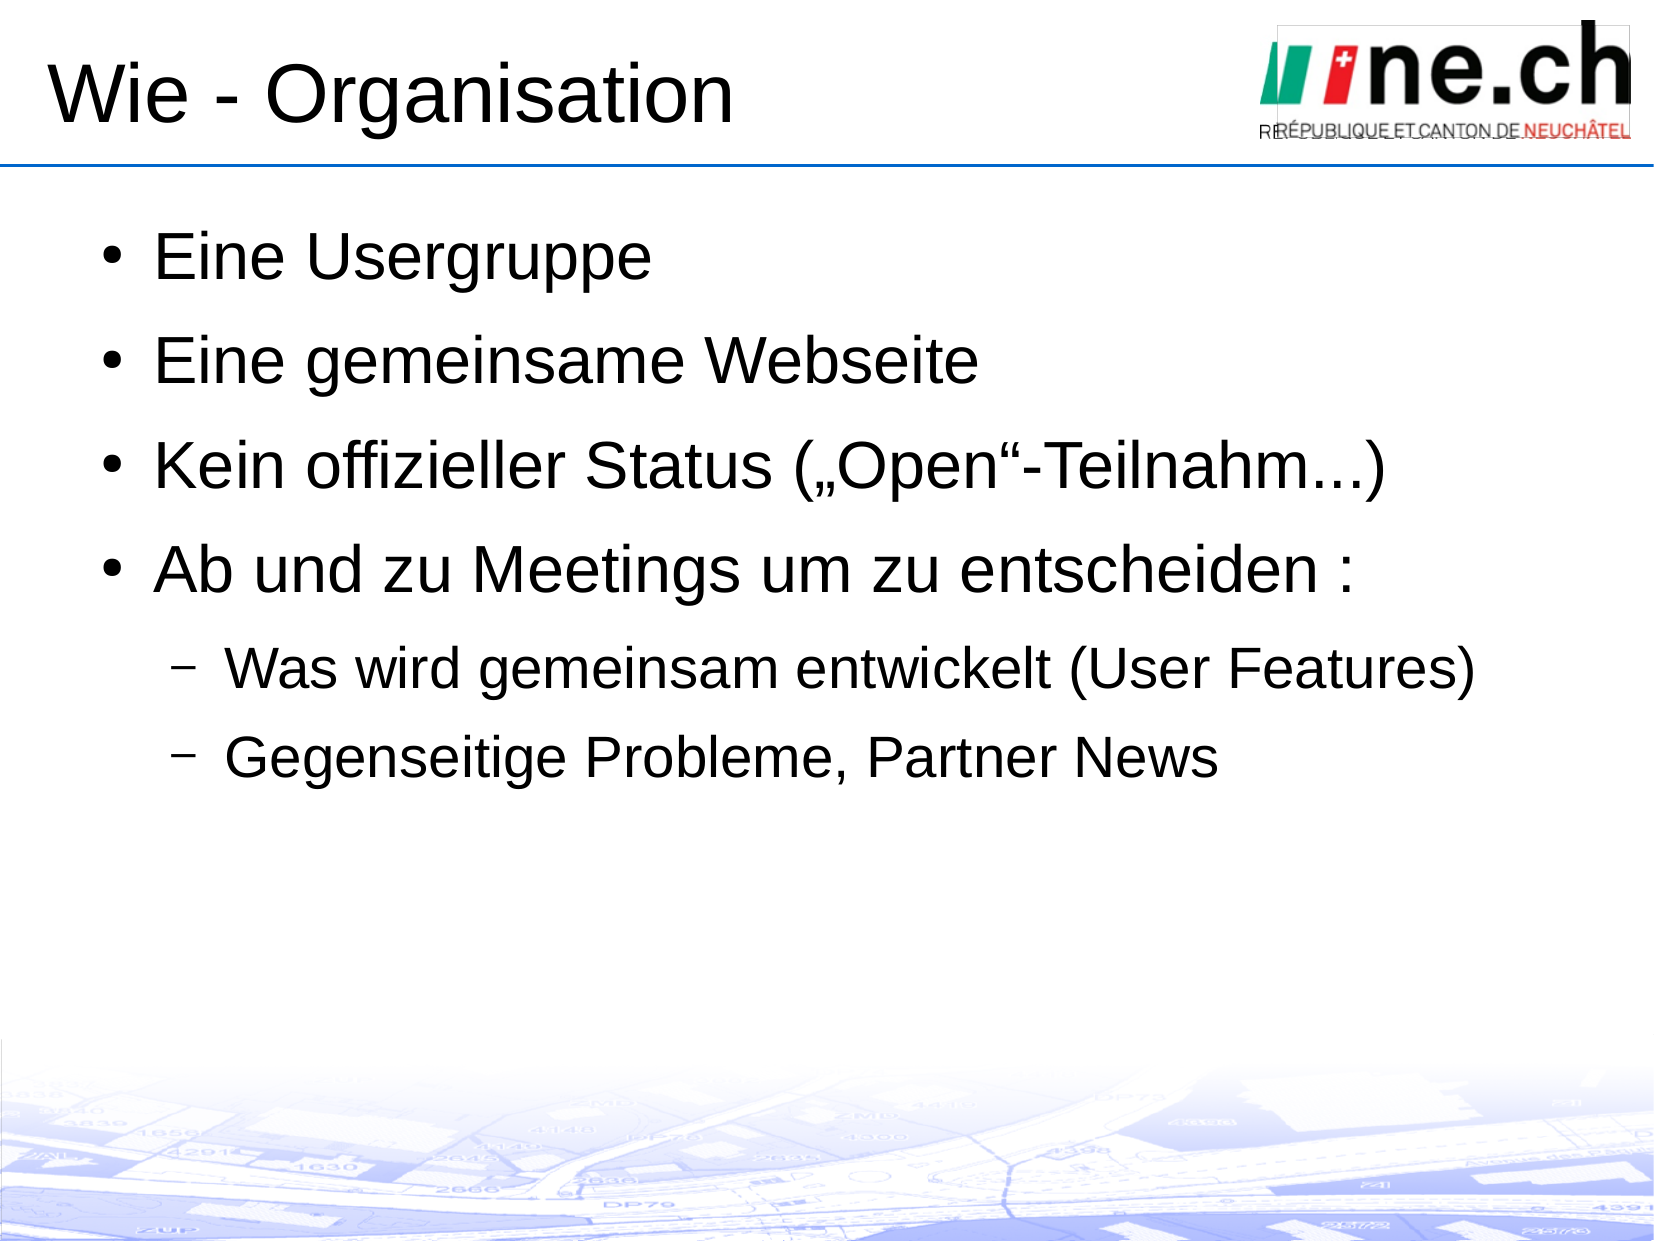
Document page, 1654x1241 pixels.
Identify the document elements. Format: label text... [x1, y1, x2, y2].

title Wie - Organisation [47, 0, 1536, 198]
list Eine Usergruppe Eine gemeinsame Webseite Kein offizieller Status („Open“-Teilnahm...) Ab und zu Meetings um zu entscheiden : Was wird gemeinsam entwickelt (User Features) Gegenseitige Probleme, Partner News [82, 219, 1571, 939]
picture [0, 1040, 1654, 1241]
picture [1536, 24, 1631, 139]
